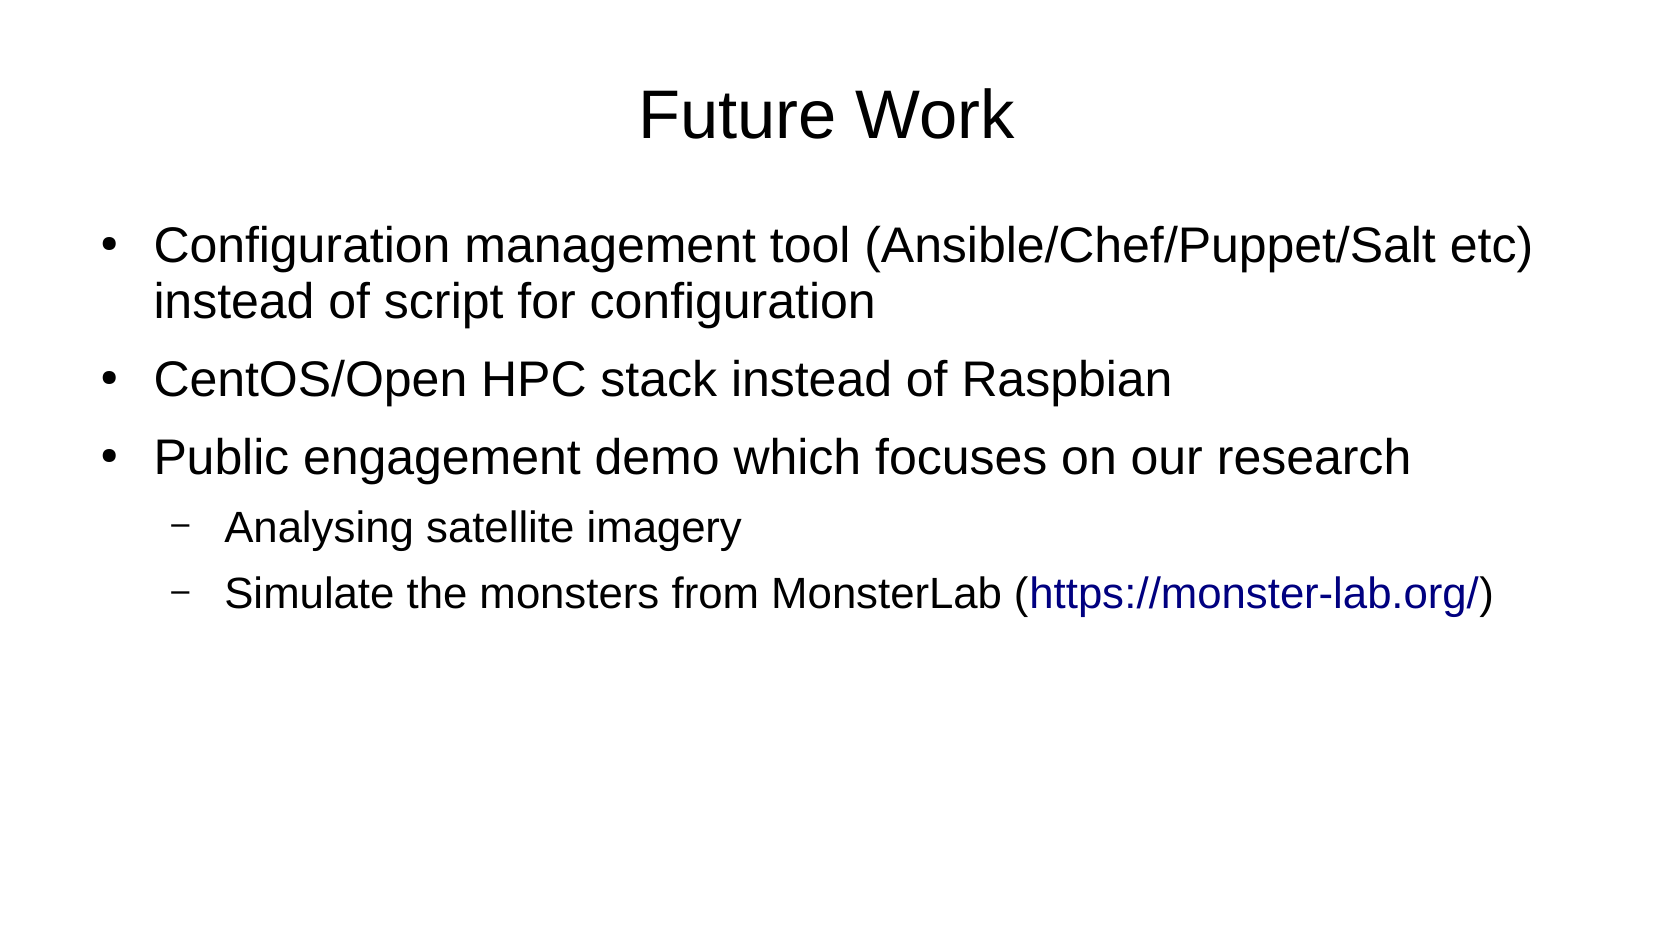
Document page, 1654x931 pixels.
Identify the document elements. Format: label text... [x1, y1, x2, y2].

list Configuration management tool (Ansible/Chef/Puppet/Salt etc) instead of script for configuration CentOS/Open HPC stack instead of Raspbian Public engagement demo which focuses on our research Analysing satellite imagery Simulate the monsters from MonsterLab (https://monster-lab.org/) [82, 217, 1571, 758]
title Future Work [82, 37, 1571, 193]
